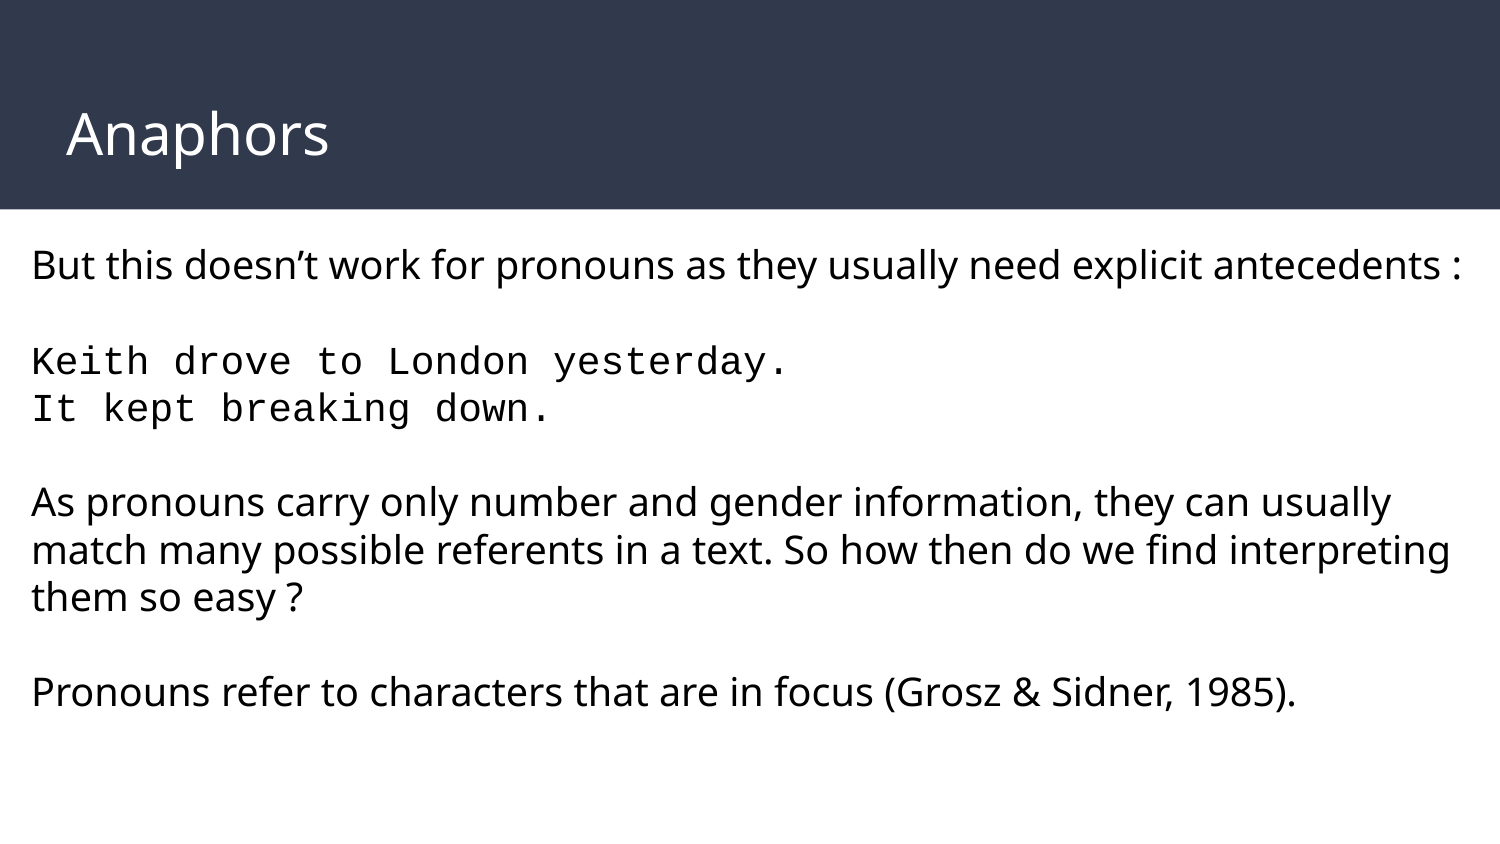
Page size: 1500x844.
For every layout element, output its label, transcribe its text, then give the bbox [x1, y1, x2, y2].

text_box But this doesn’t work for pronouns as they usually need explicit antecedents : Keith drove to London yesterday. It kept breaking down. As pronouns carry only number and gender information, they can usually match many possible referents in a text. So how then do we find interpreting them so easy ? Pronouns refer to characters that are in focus (Grosz & Sidner, 1985). [16, 224, 1482, 827]
title Anaphors [51, 82, 1449, 185]
